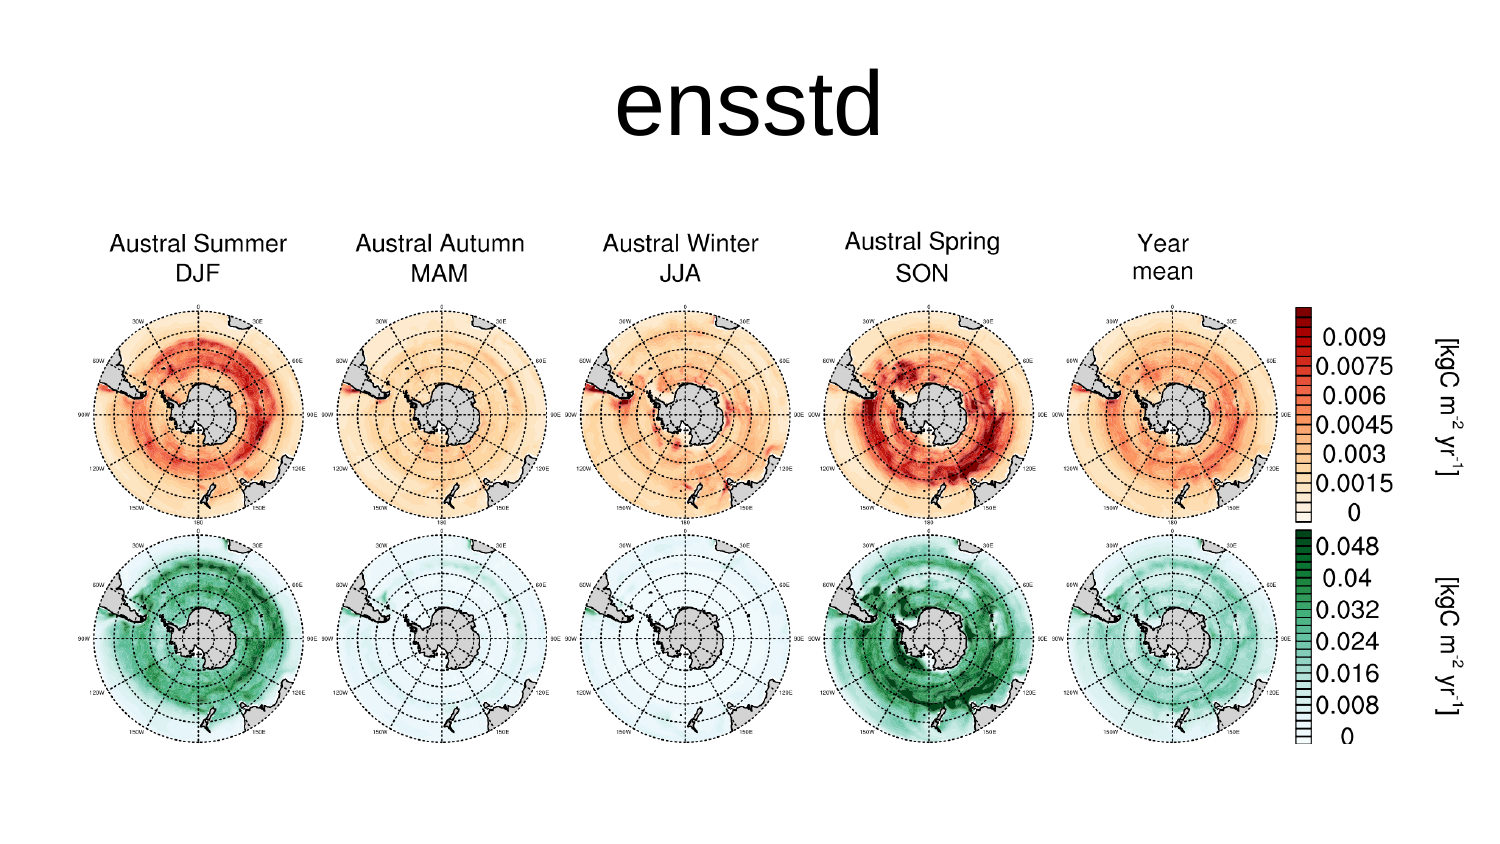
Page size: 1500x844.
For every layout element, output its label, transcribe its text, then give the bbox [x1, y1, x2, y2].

picture [60, 224, 1488, 744]
title ensstd [75, 33, 1426, 175]
